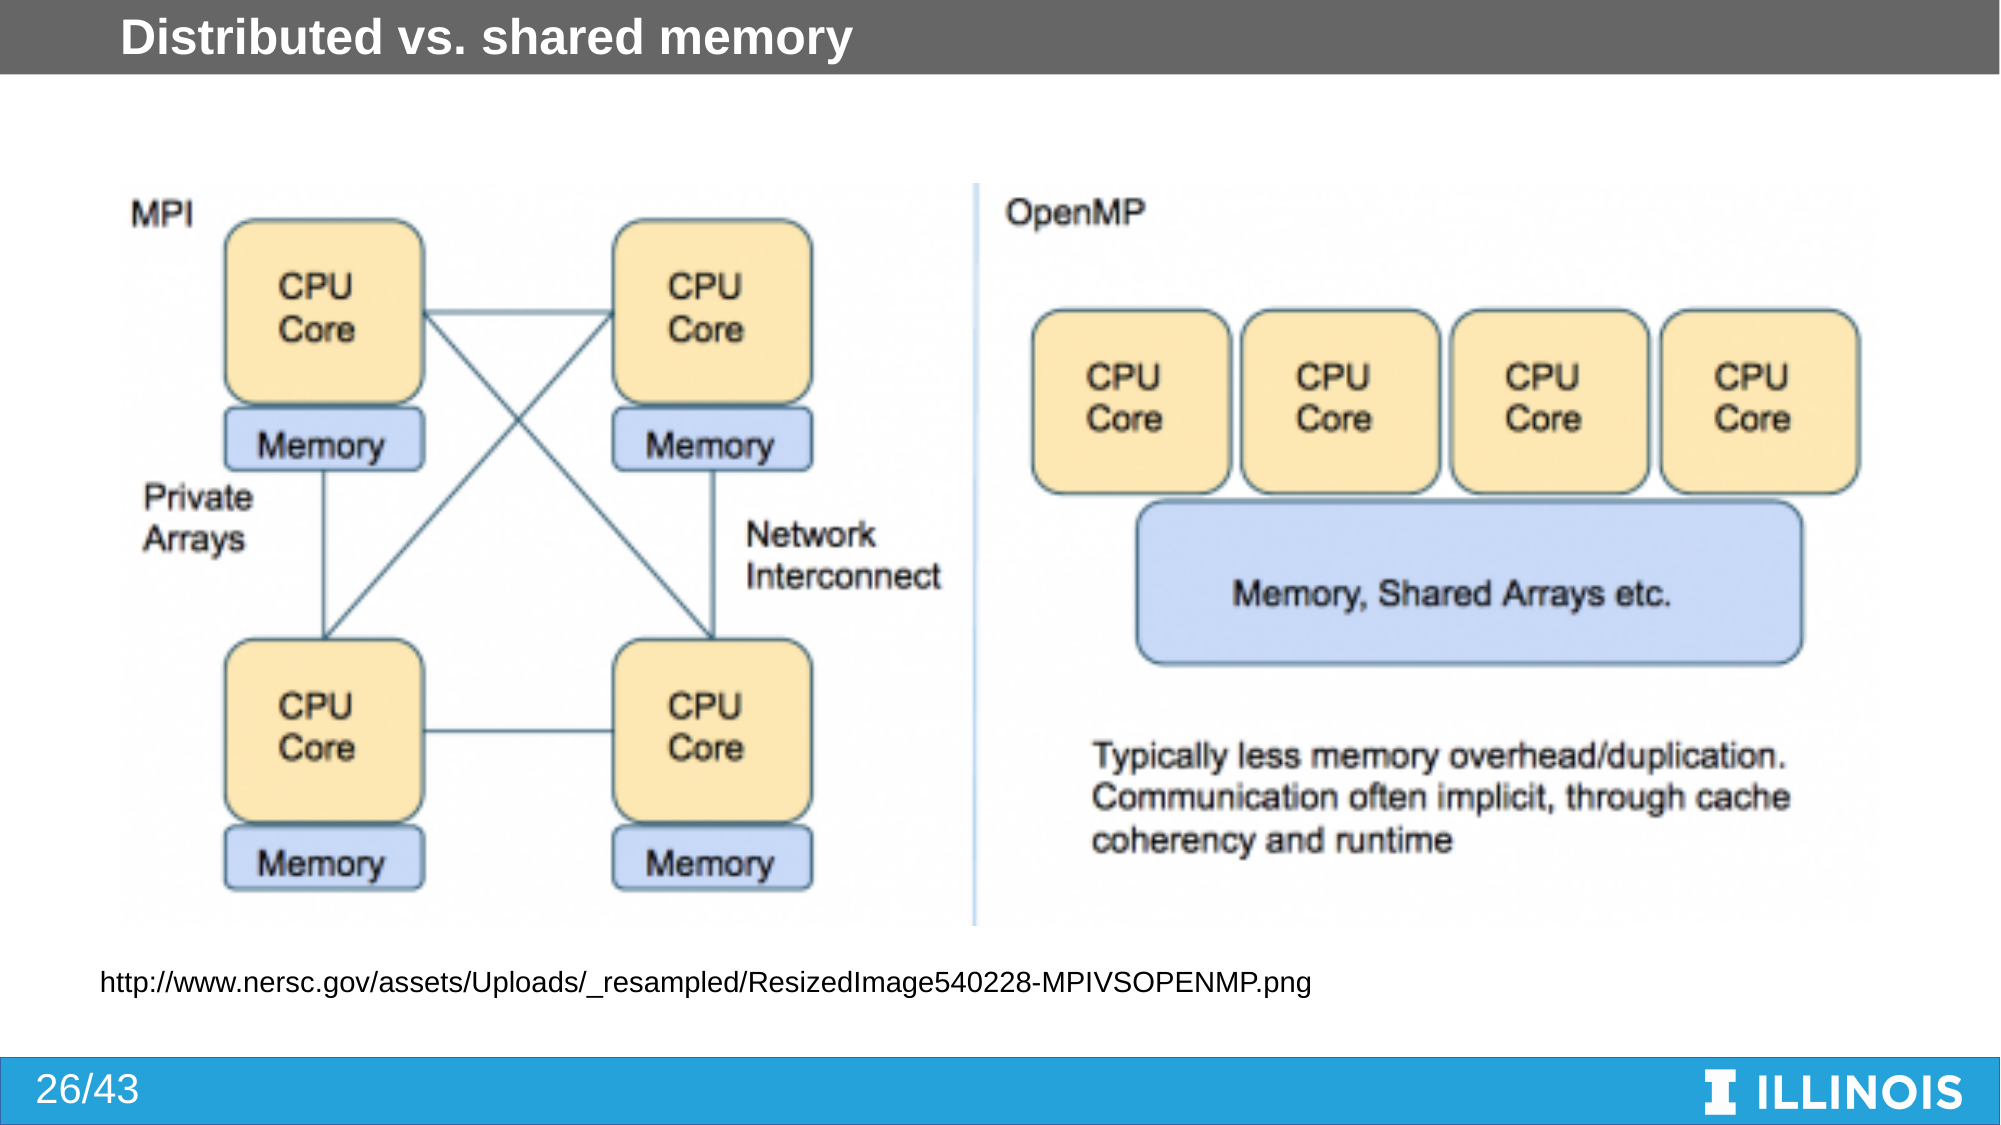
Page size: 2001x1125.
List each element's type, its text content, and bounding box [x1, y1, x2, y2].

picture [121, 183, 1879, 926]
list http://www.nersc.gov/assets/Uploads/_resampled/ResizedImage540228-MPIVSOPENMP.png [99, 968, 1900, 1021]
picture [1705, 1069, 1962, 1115]
title Distributed vs. shared memory [0, 0, 2000, 75]
